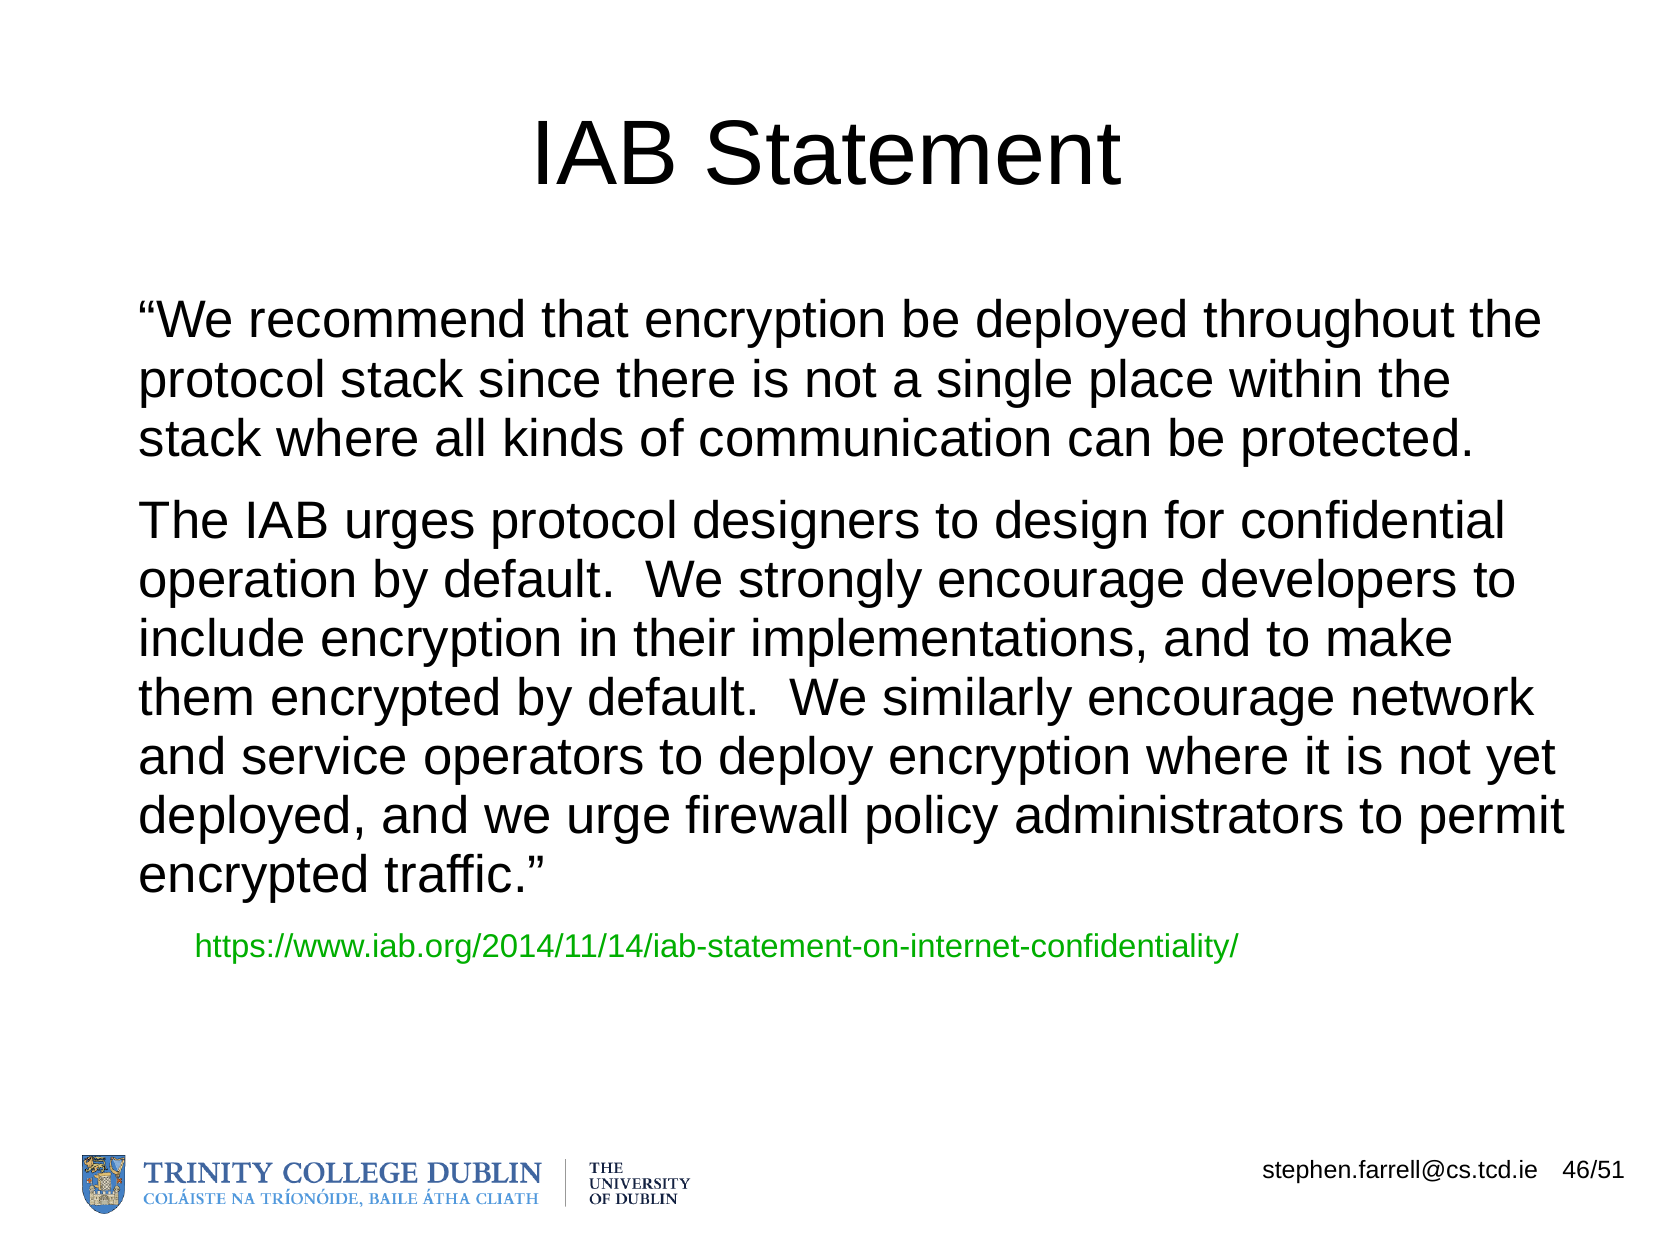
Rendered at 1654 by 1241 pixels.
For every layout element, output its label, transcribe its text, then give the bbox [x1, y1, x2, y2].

list “We recommend that encryption be deployed throughout the protocol stack since there is not a single place within the stack where all kinds of communication can be protected. The IAB urges protocol designers to design for confidential operation by default. We strongly encourage developers to include encryption in their implementations, and to make them encrypted by default. We similarly encourage network and service operators to deploy encryption where it is not yet deployed, and we urge firewall policy administrators to permit encrypted traffic.” https://www.iab.org/2014/11/14/iab-statement-on-internet-confidentiality/ [82, 290, 1571, 1010]
title IAB Statement [82, 49, 1571, 257]
picture [82, 1155, 694, 1214]
